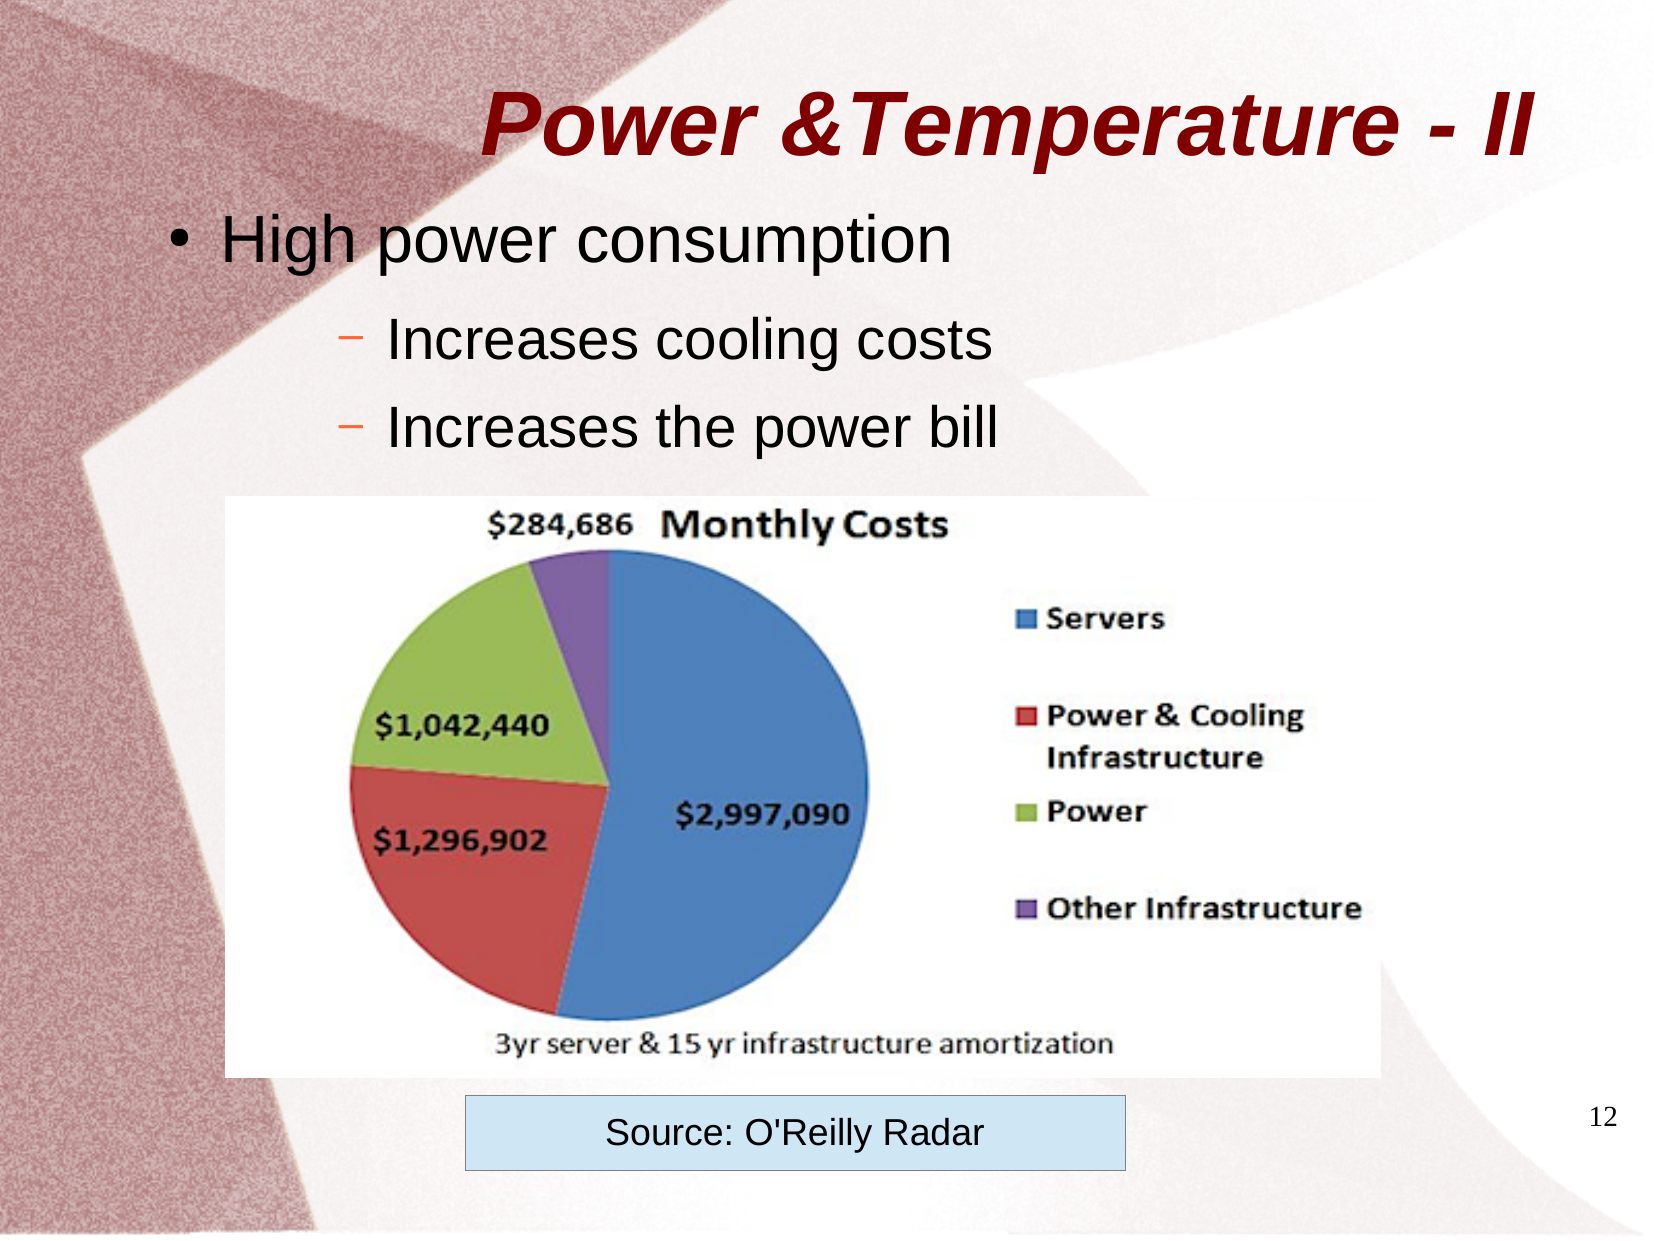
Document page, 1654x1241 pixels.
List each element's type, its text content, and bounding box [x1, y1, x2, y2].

picture [0, 0, 1654, 1241]
list High power consumption Increases cooling costs Increases the power bill [150, 202, 1509, 1022]
title Power &Temperature - II [118, 19, 1536, 227]
text_box Source: O'Reilly Radar [465, 1095, 1126, 1171]
